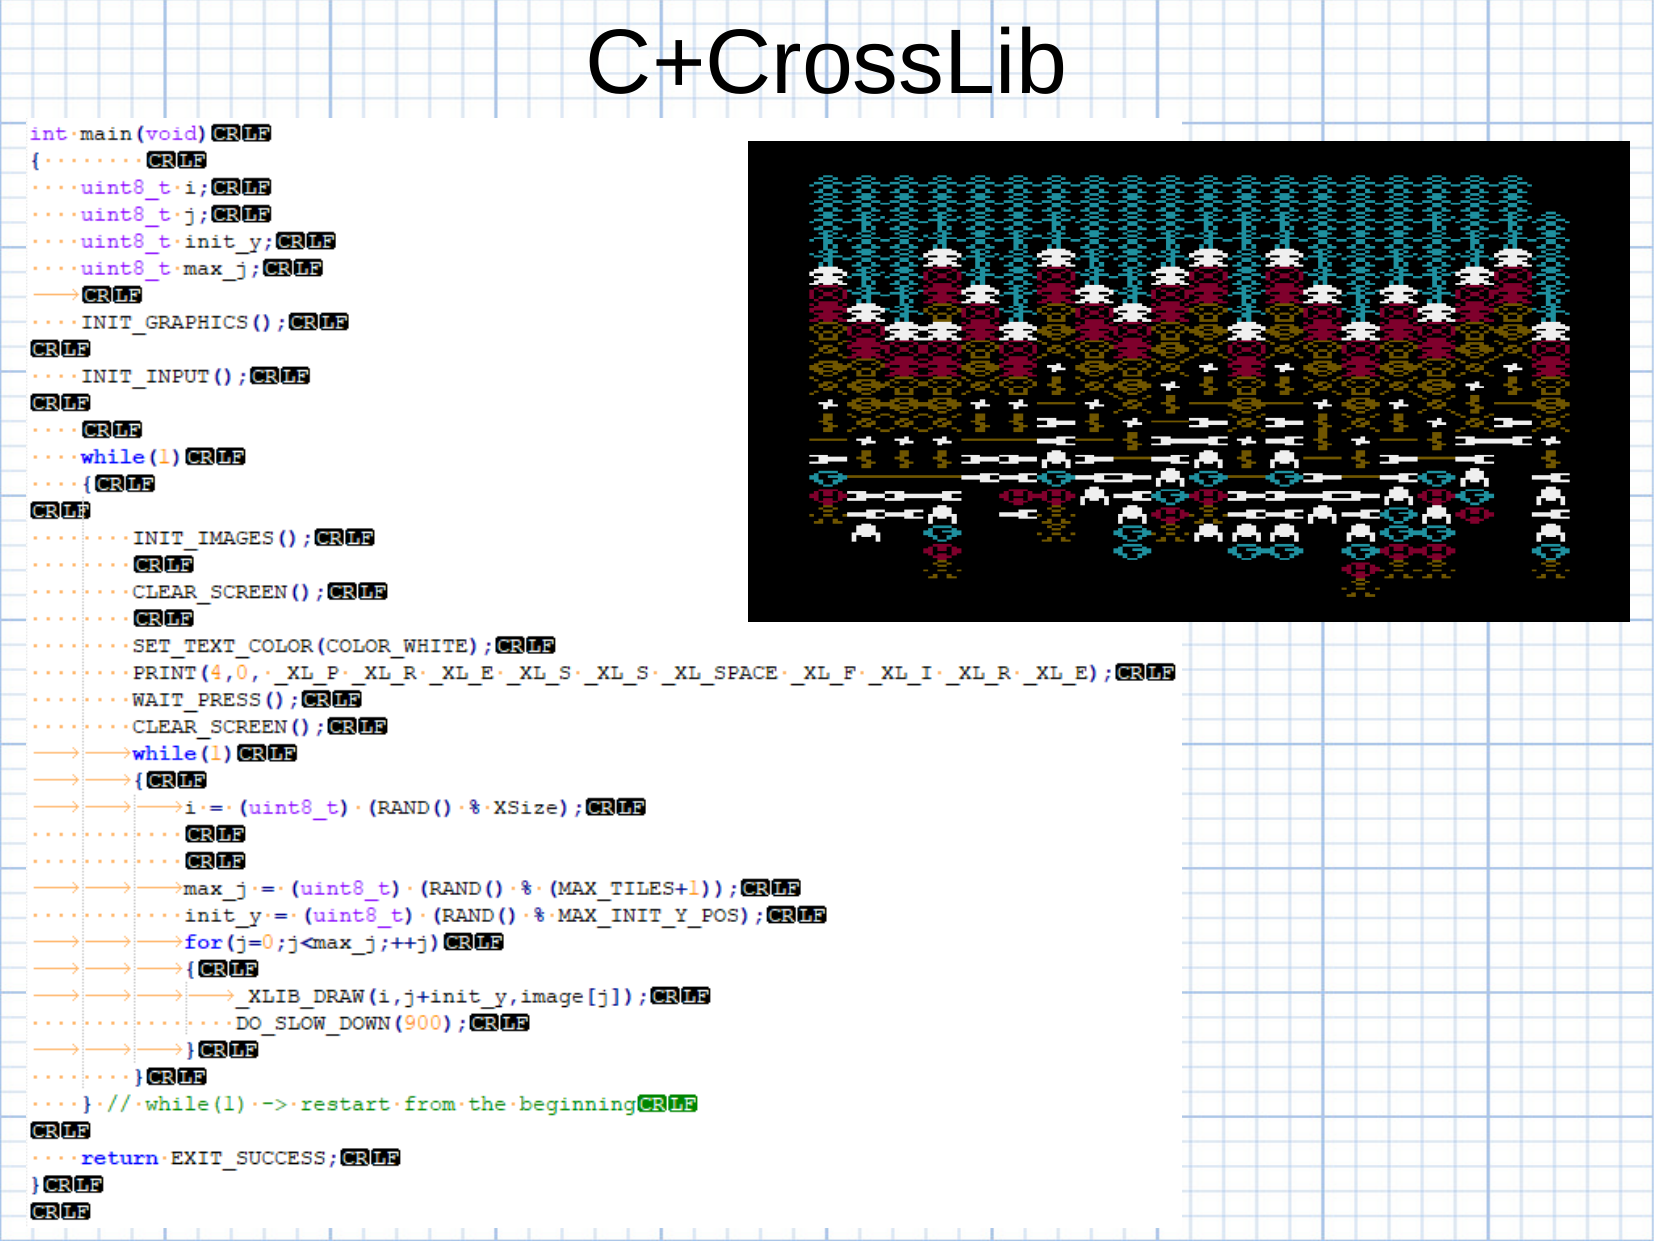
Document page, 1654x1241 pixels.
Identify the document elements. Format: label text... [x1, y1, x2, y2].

title C+CrossLib [82, 0, 1571, 141]
picture [0, 0, 1654, 1241]
